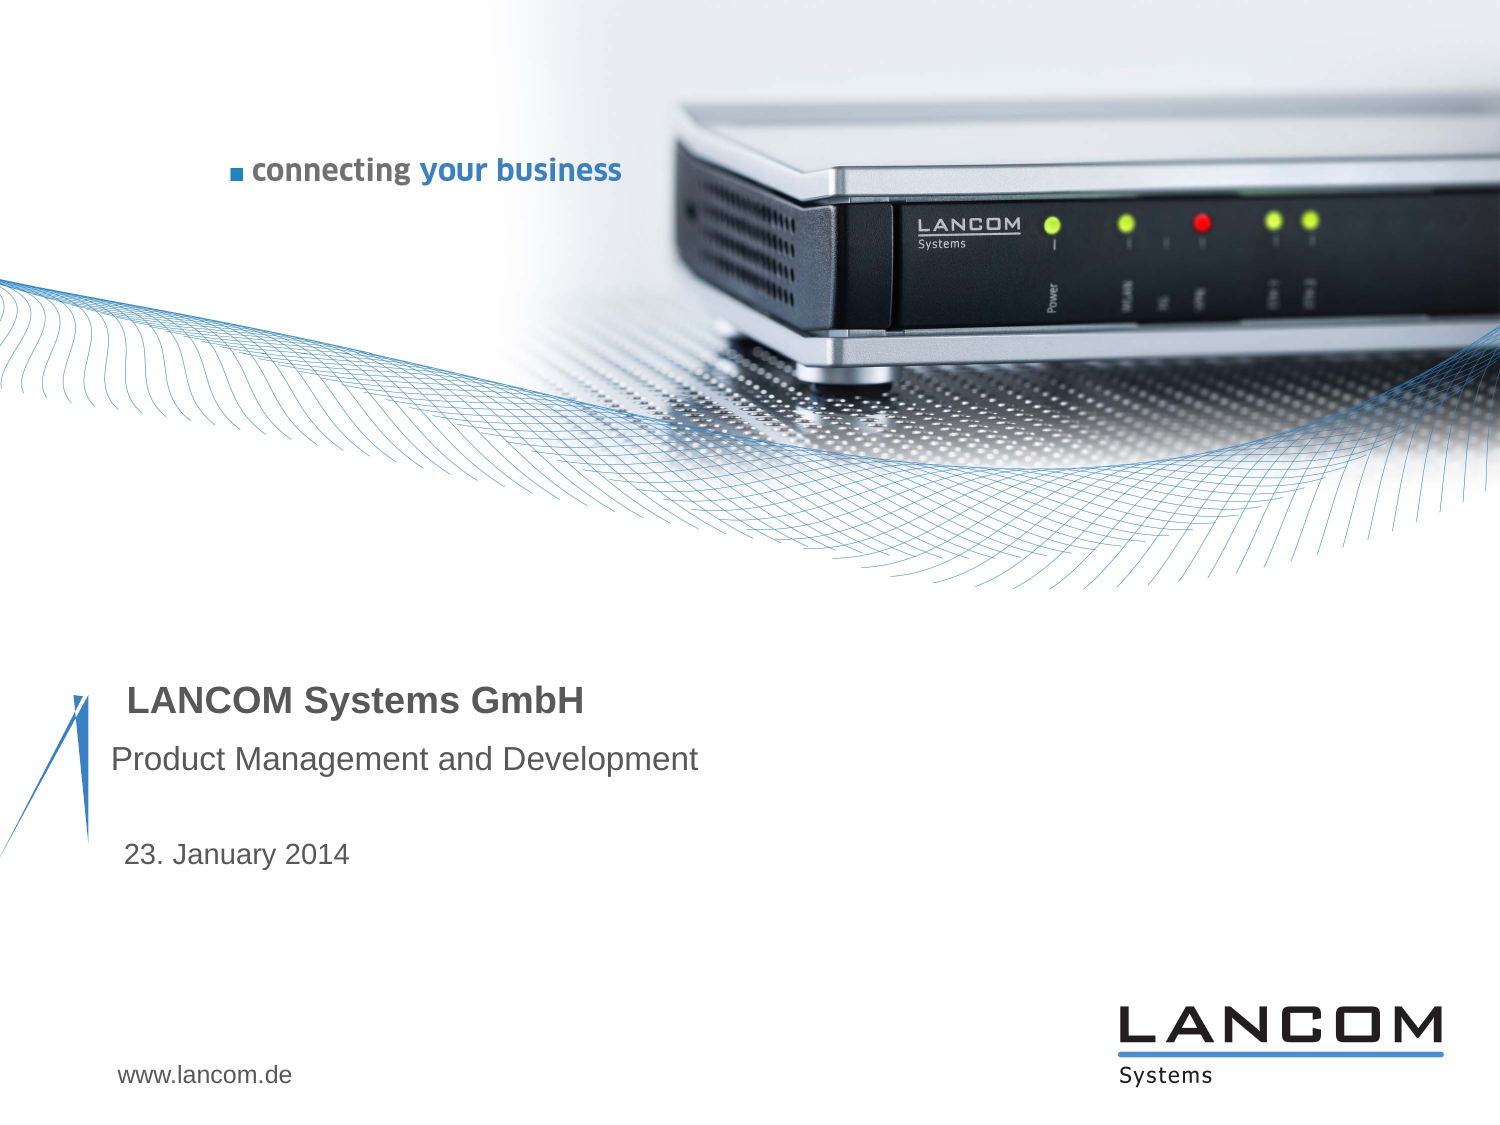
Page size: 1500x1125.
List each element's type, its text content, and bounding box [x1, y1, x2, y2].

subtitle Product Management and Development [95, 729, 1146, 857]
list 23. January 2014 [109, 827, 1144, 883]
picture [0, 0, 1500, 708]
picture [1117, 1006, 1444, 1088]
list LANCOM Systems GmbH [111, 667, 1223, 729]
